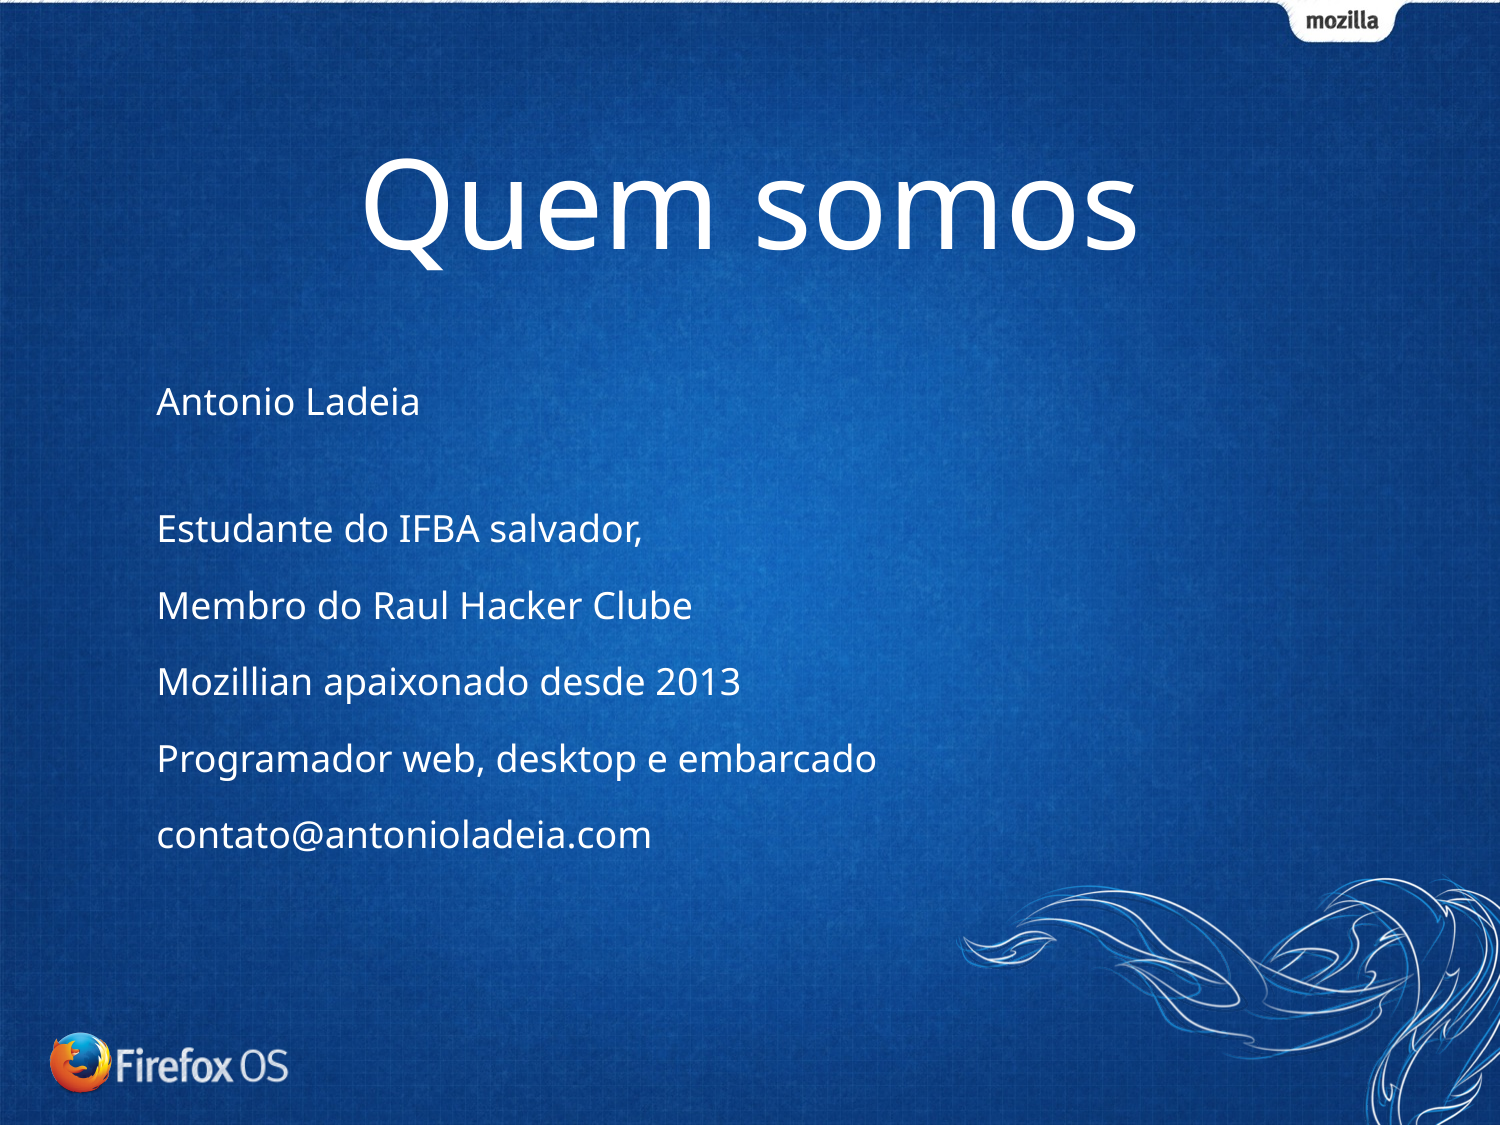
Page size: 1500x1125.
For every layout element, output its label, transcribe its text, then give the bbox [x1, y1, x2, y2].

text_box Antonio Ladeia Estudante do IFBA salvador, Membro do Raul Hacker Clube Mozillian apaixonado desde 2013 Programador web, desktop e embarcado contato@antonioladeia.com [141, 367, 922, 868]
picture [0, 0, 1500, 1125]
subtitle Quem somos [75, 45, 1425, 357]
list [761, 357, 1425, 1005]
